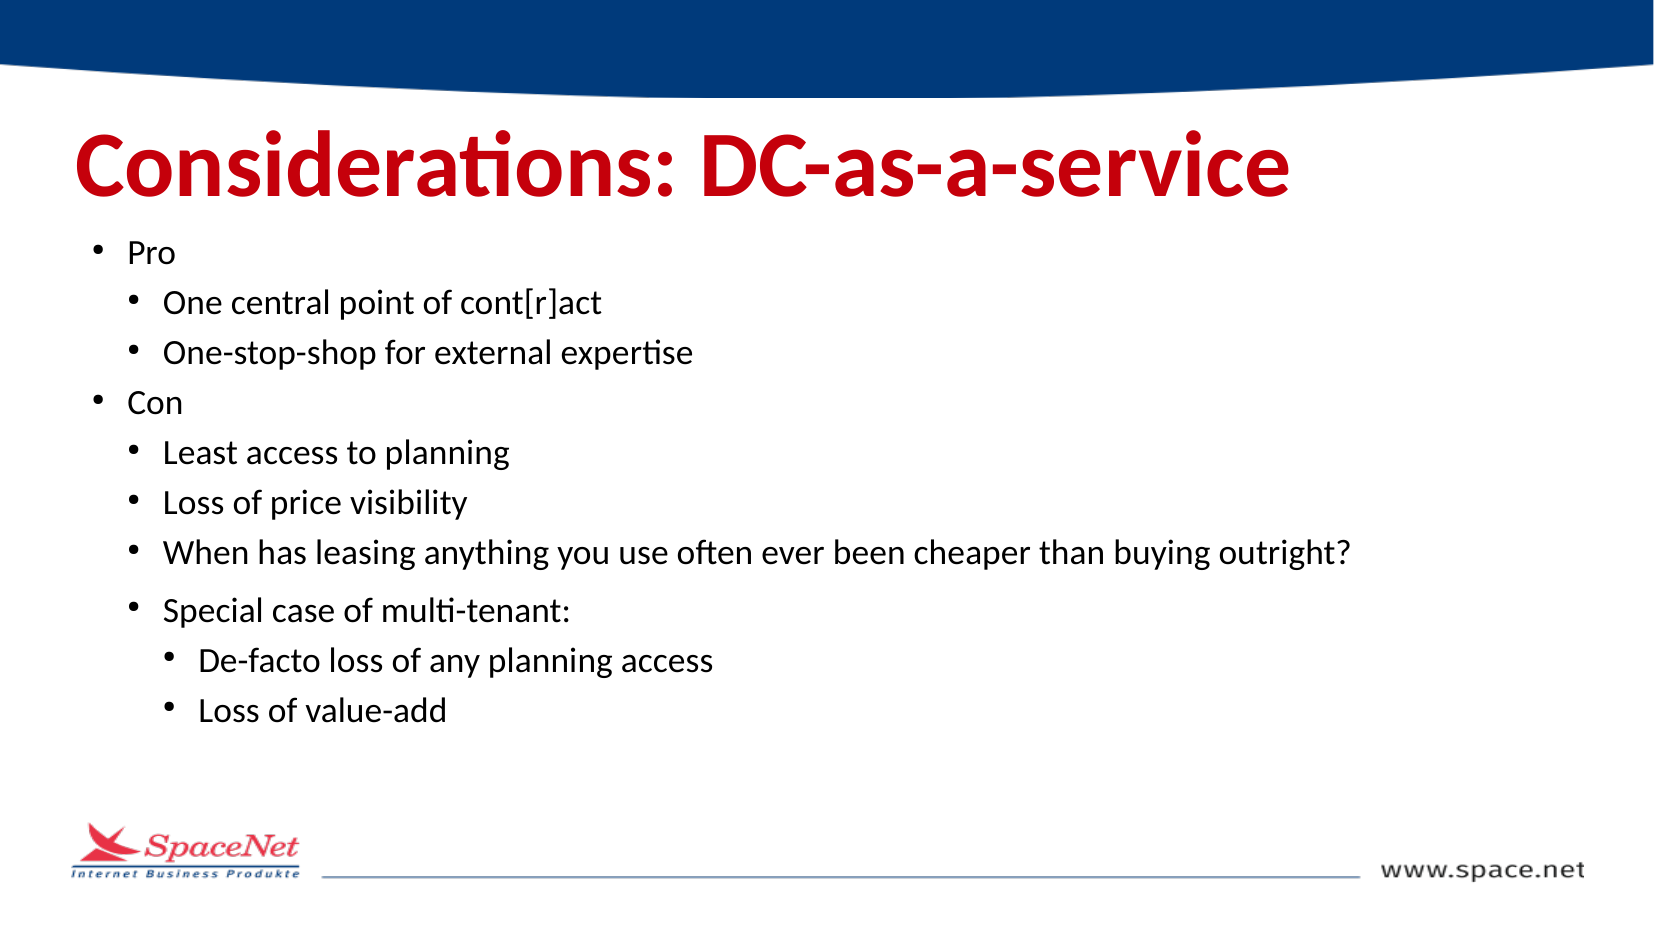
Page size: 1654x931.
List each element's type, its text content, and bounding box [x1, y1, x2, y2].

text_box Considerations: DC-as-a-service [60, 95, 1576, 223]
text_box Pro One central point of cont[r]act One-stop-shop for external expertise Con Least access to planning Loss of price visibility When has leasing anything you use often ever been cheaper than buying outright? Special case of multi-tenant: De-facto loss of any planning access Loss of value-add [77, 223, 1576, 737]
